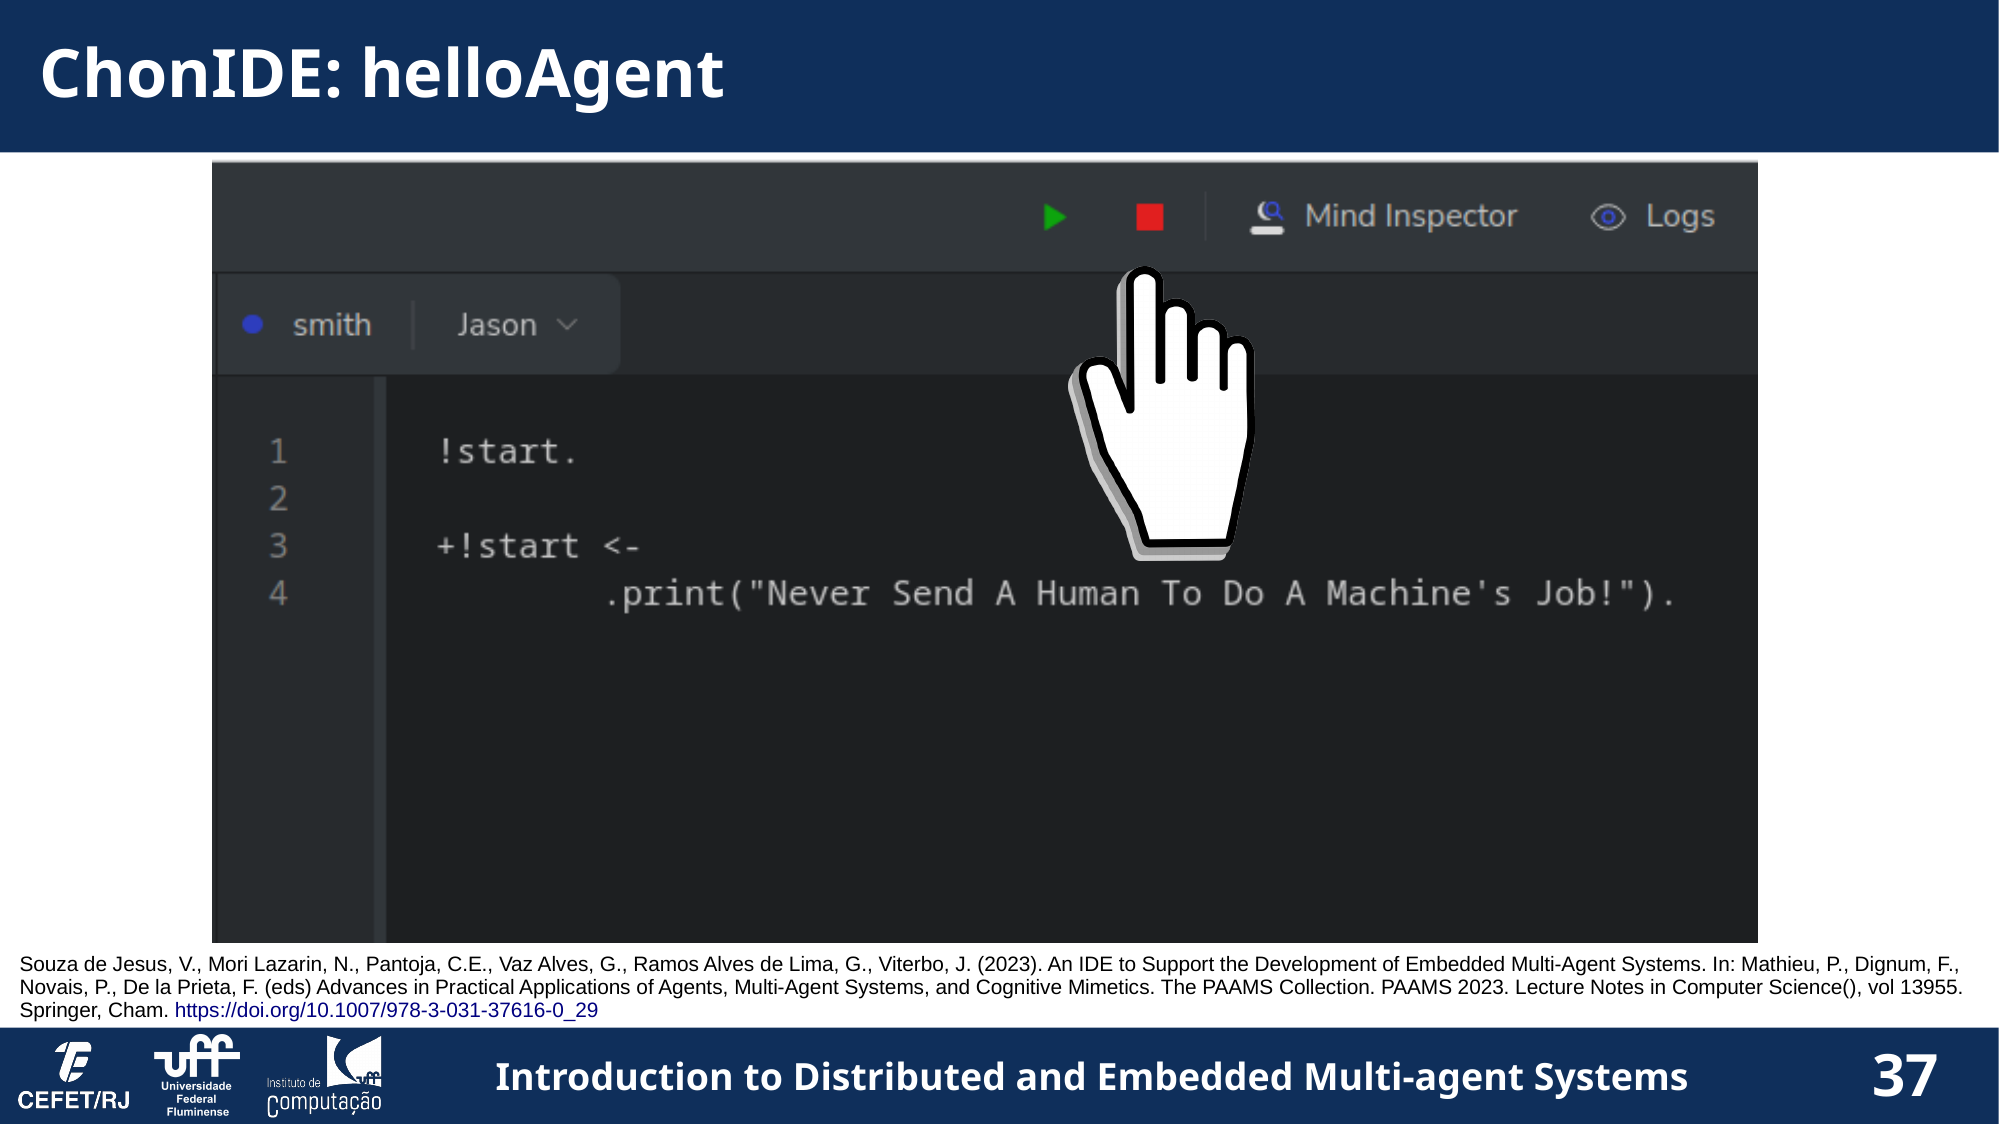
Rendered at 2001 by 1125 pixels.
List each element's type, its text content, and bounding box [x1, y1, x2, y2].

text_box Souza de Jesus, V., Mori Lazarin, N., Pantoja, C.E., Vaz Alves, G., Ramos Alves de Lima, G., Viterbo, J. (2023). An IDE to Support the Development of Embedded Multi-Agent Systems. In: Mathieu, P., Dignum, F., Novais, P., De la Prieta, F. (eds) Advances in Practical Applications of Agents, Multi-Agent Systems, and Cognitive Mimetics. The PAAMS Collection. PAAMS 2023. Lecture Notes in Computer Science(), vol 13955. Springer, Cham. https://doi.org/10.1007/978-3-031-37616-0_29 [4, 944, 1979, 1030]
picture [212, 159, 1758, 943]
text_box ChonIDE: helloAgent [25, 23, 1998, 116]
picture [153, 1033, 241, 1121]
picture [18, 1030, 129, 1125]
picture [265, 1033, 383, 1118]
